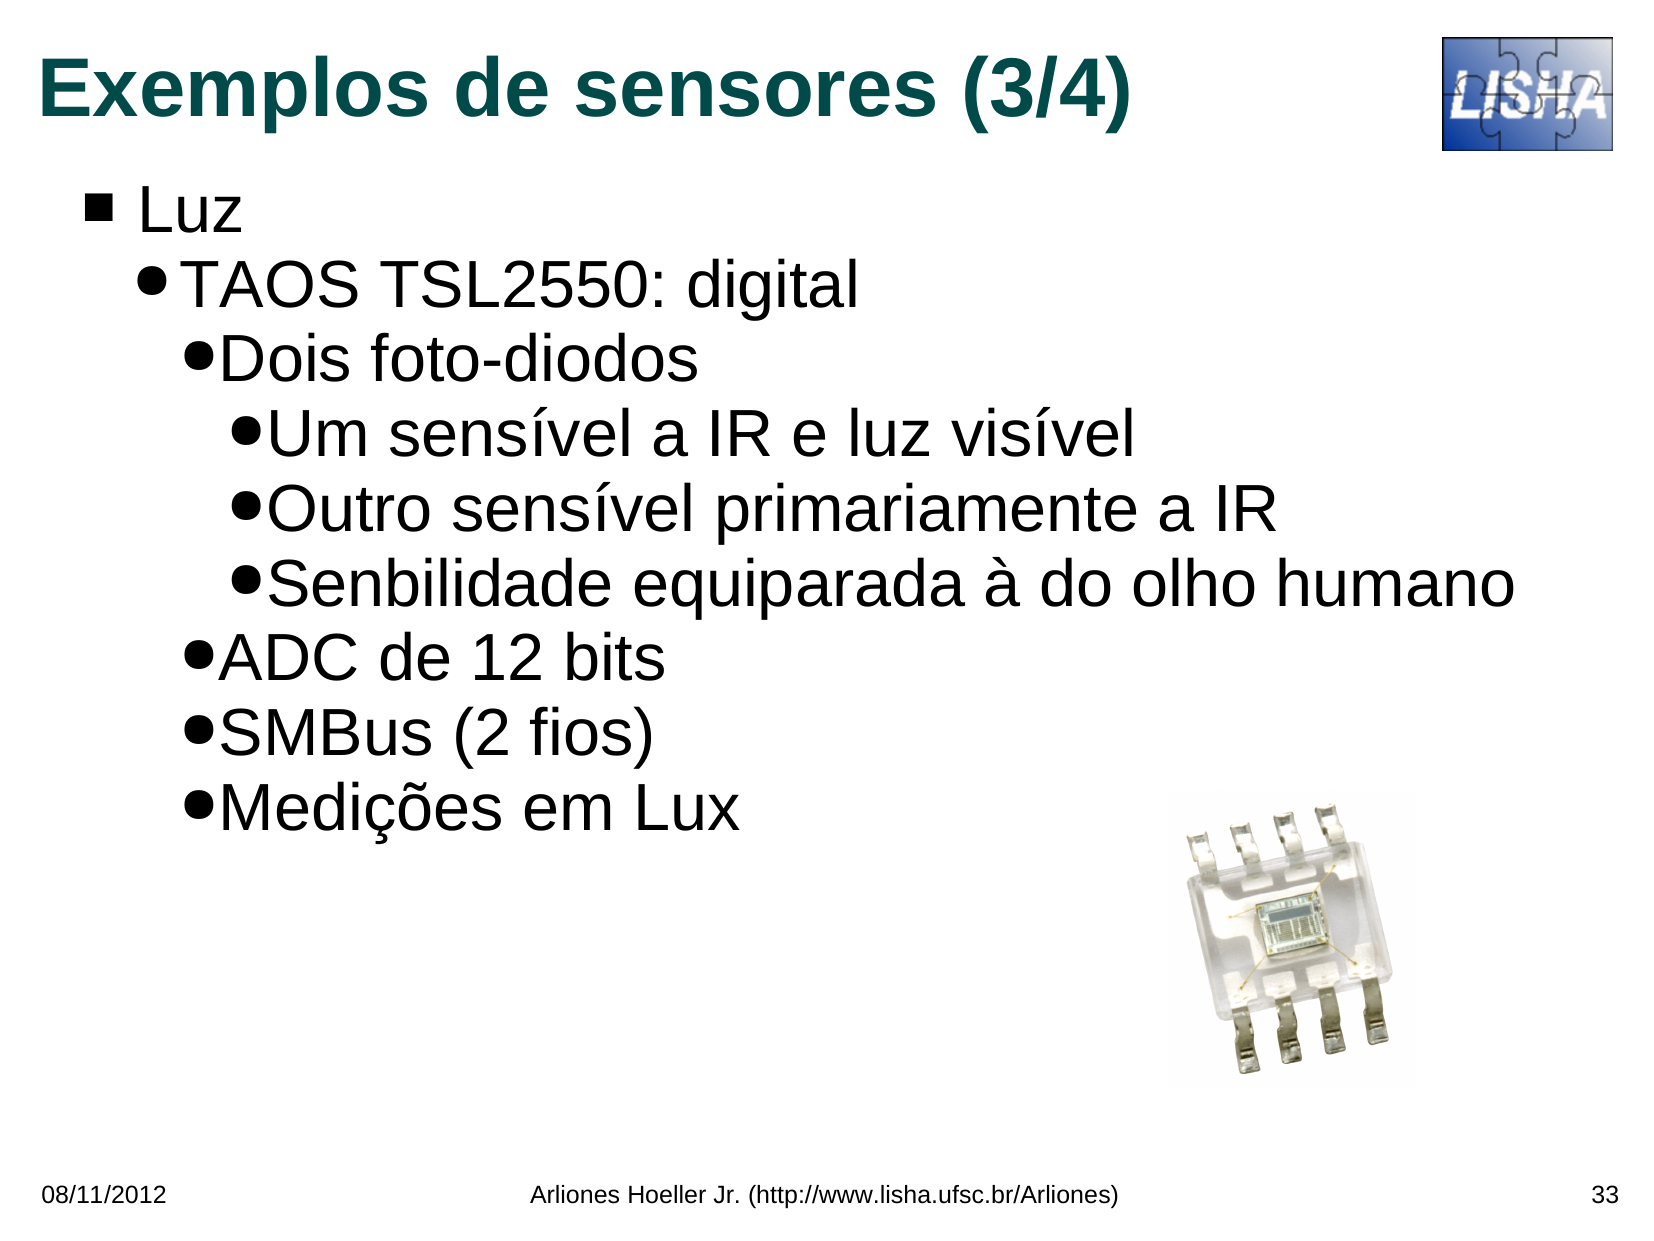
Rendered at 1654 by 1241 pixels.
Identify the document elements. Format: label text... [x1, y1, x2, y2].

title Exemplos de sensores (3/4) [37, 37, 1426, 151]
list Luz TAOS TSL2550: digital Dois foto-diodos Um sensível a IR e luz visível Outro sensível primariamente a IR Senbilidade equiparada à do olho humano ADC de 12 bits SMBus (2 fios) Medições em Lux [37, 171, 1613, 1110]
picture [1442, 37, 1613, 151]
picture [1162, 787, 1417, 1090]
